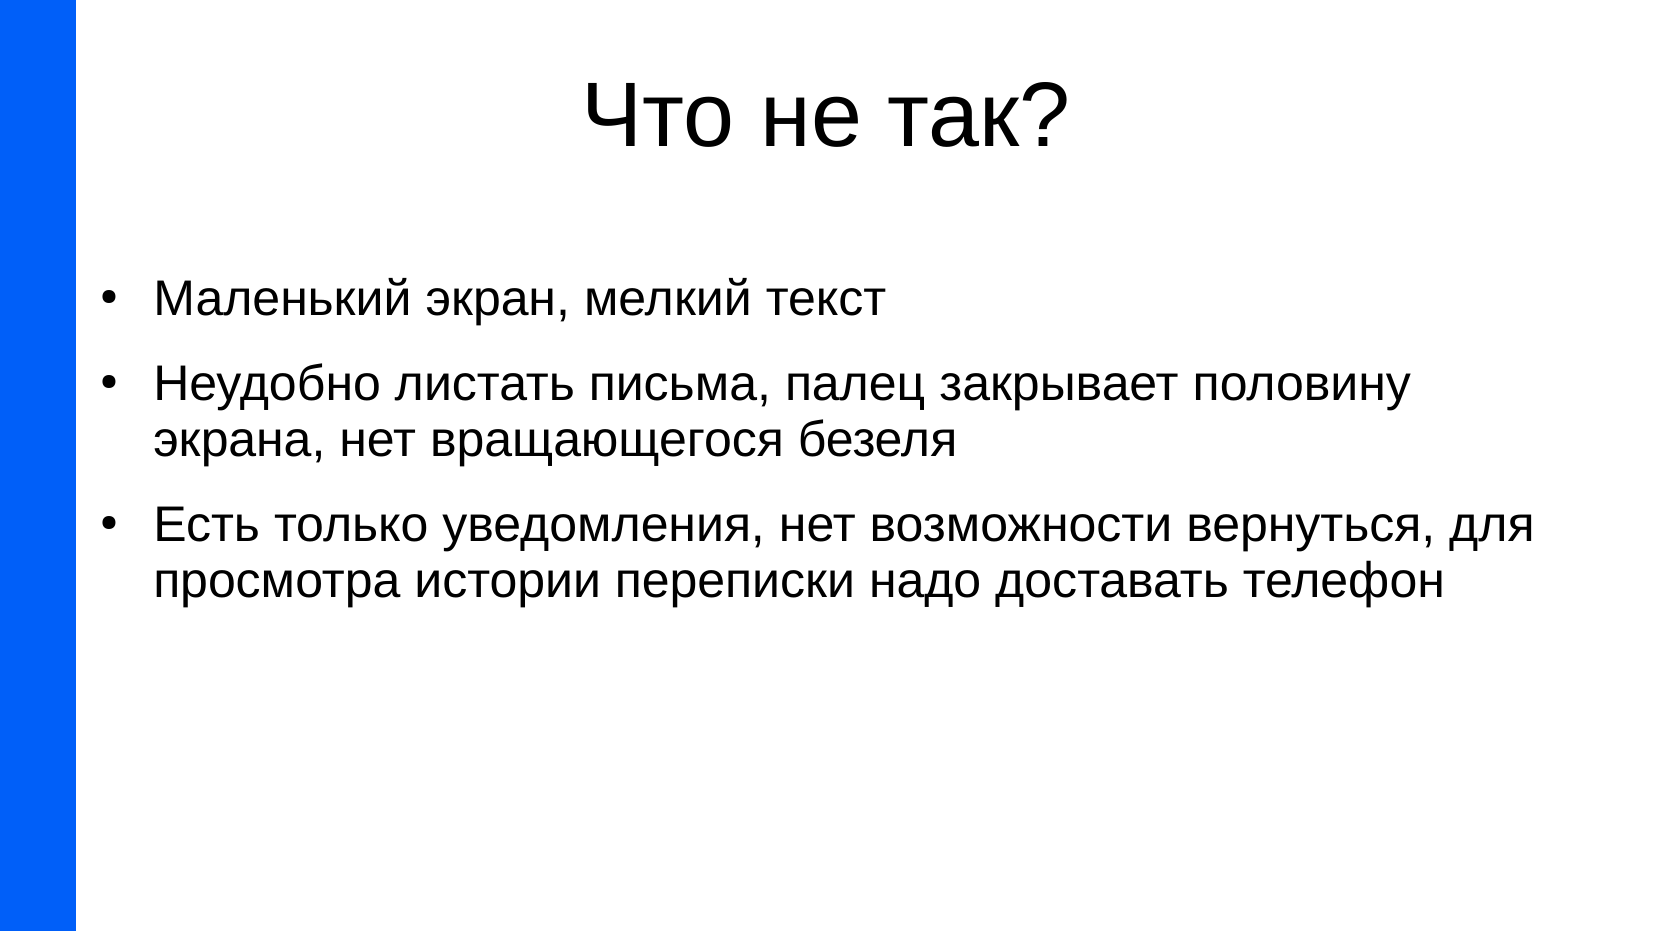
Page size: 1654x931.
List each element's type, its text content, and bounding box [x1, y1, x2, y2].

list Маленький экран, мелкий текст Неудобно листать письма, палец закрывает половину экрана, нет вращающегося безеля Есть только уведомления, нет возможности вернуться, для просмотра истории переписки надо доставать телефон [82, 270, 1571, 757]
title Что не так? [82, 37, 1571, 193]
